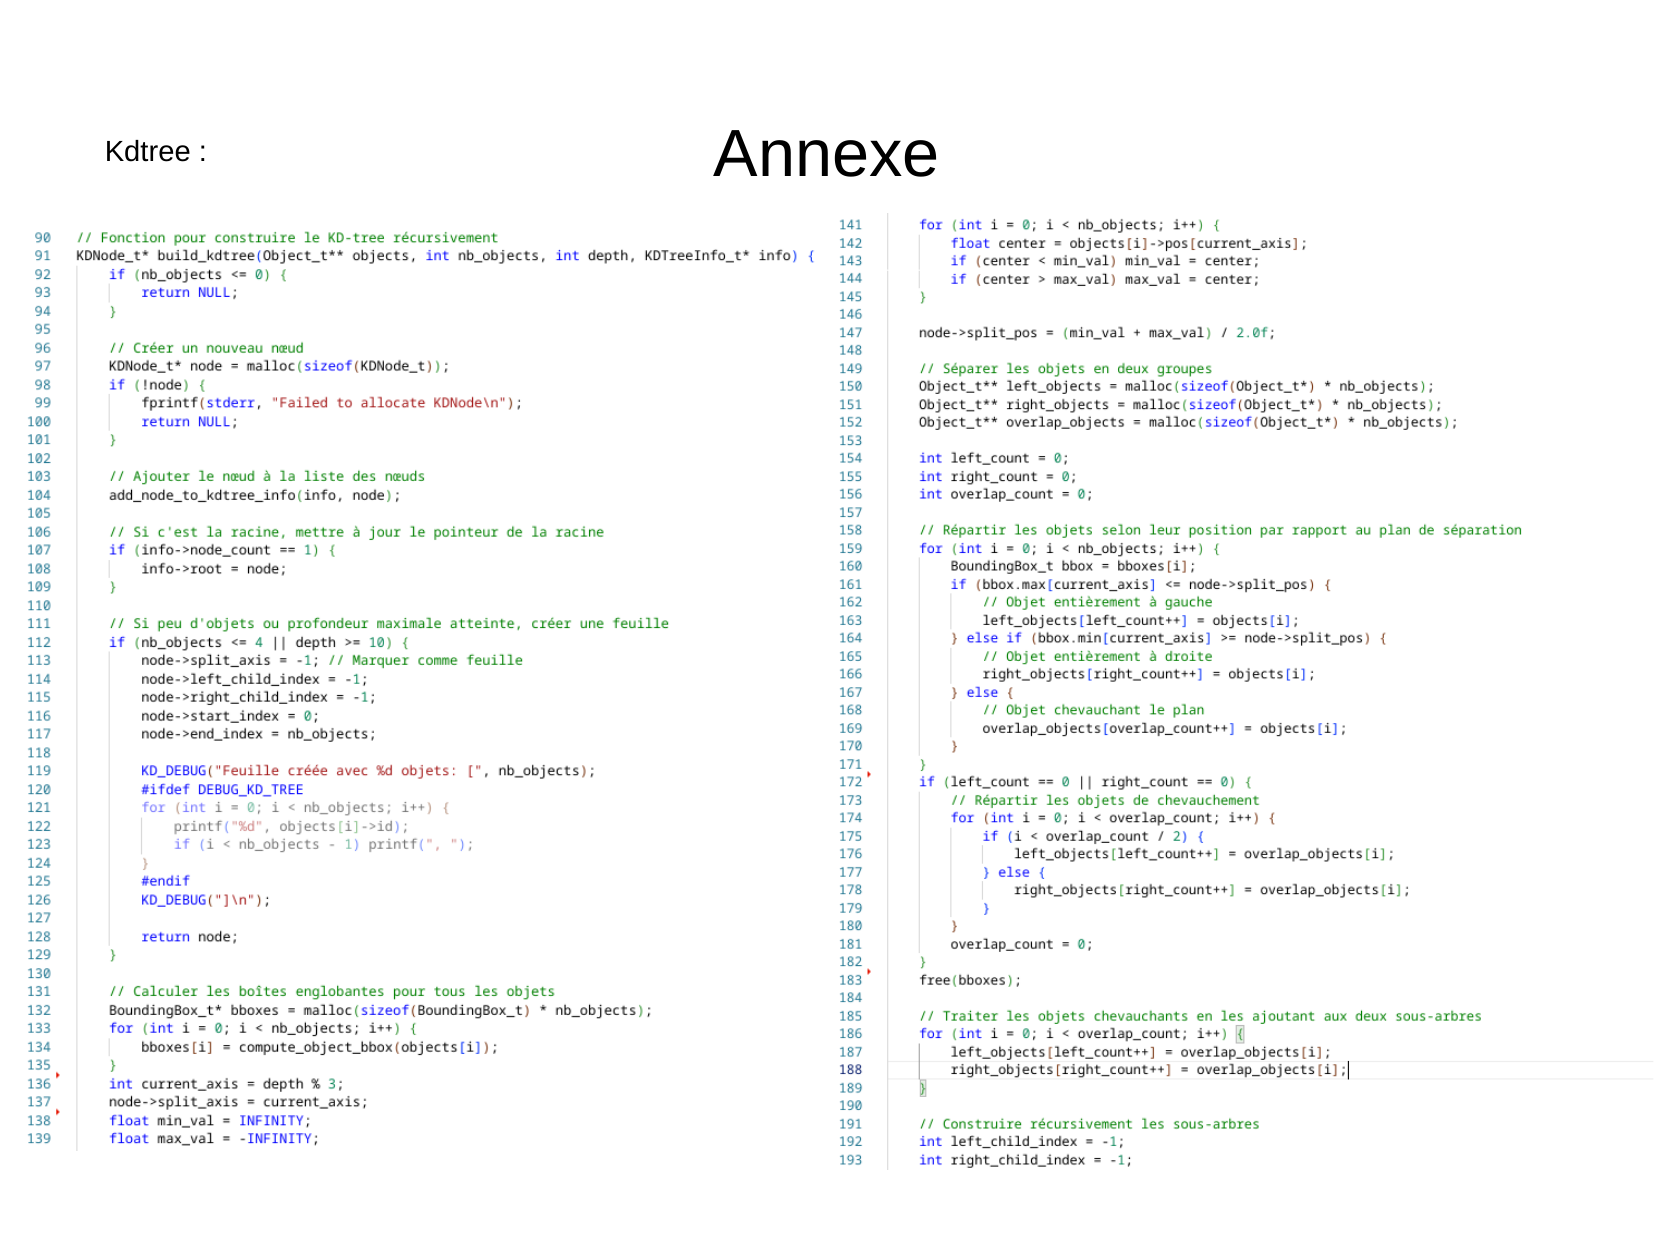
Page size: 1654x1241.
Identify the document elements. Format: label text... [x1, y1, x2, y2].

title Annexe [82, 49, 1571, 229]
picture [24, 213, 1654, 1170]
text_box Kdtree : [90, 127, 223, 176]
